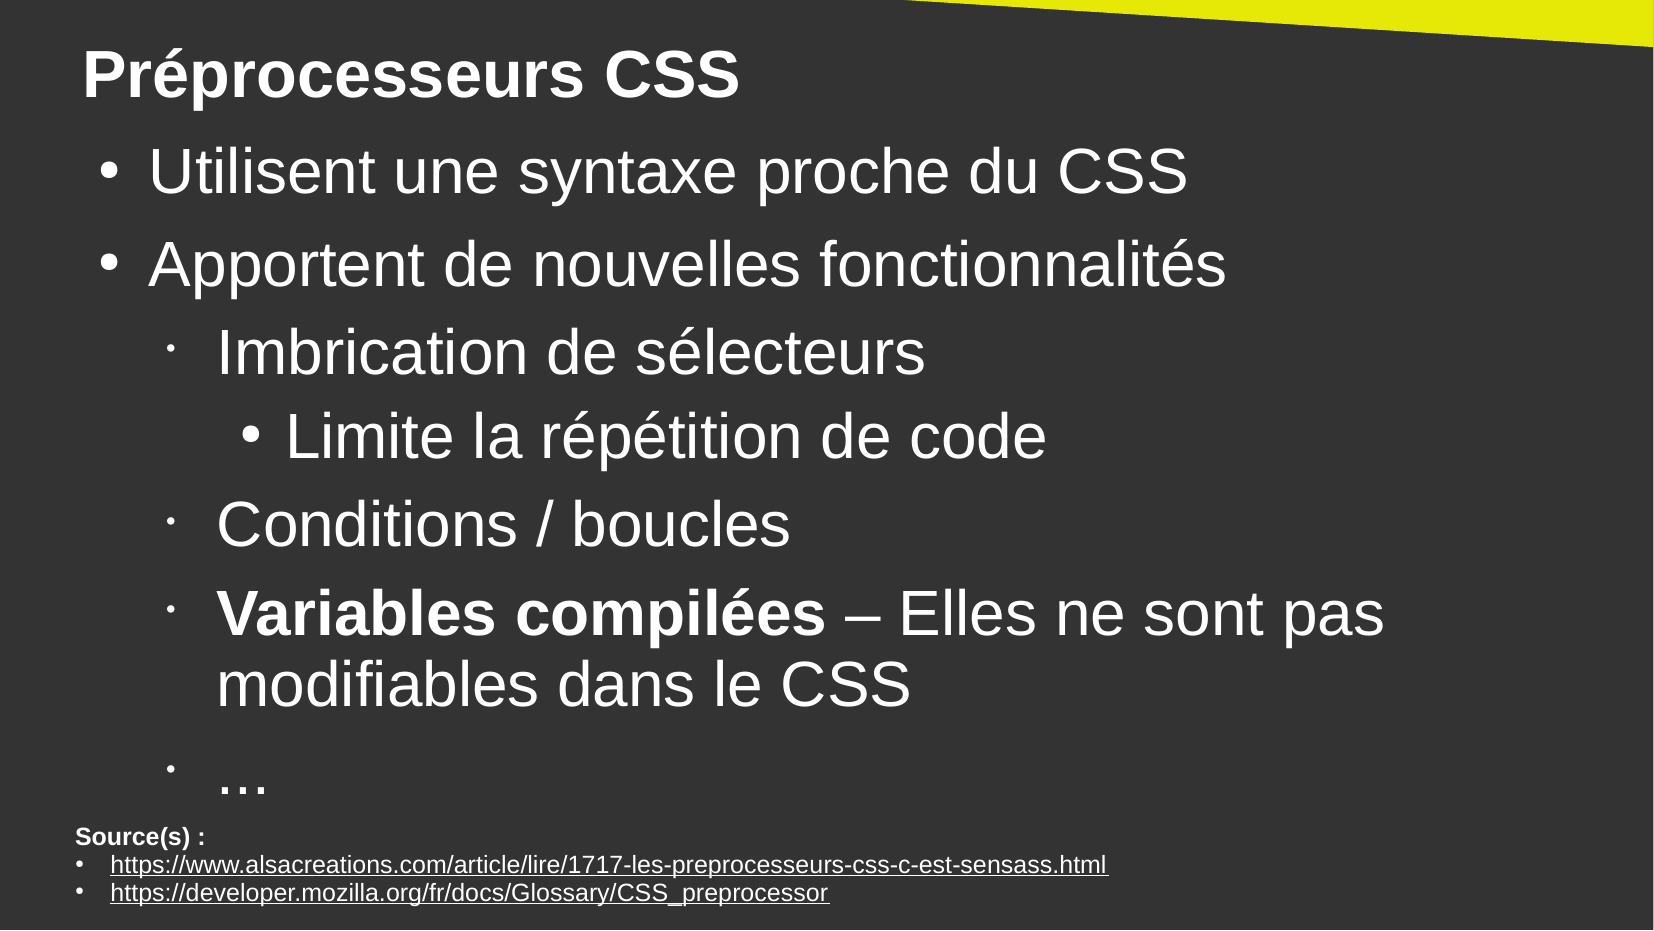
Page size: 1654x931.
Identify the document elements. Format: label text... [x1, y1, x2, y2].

list Utilisent une syntaxe proche du CSS Apportent de nouvelles fonctionnalités Imbrication de sélecteurs Limite la répétition de code Conditions / boucles Variables compilées – Elles ne sont pas modifiables dans le CSS ... [80, 135, 1620, 816]
title Préprocesseurs CSS [82, 37, 1571, 114]
text_box [904, 0, 1654, 48]
text_box Source(s) : https://www.alsacreations.com/article/lire/1717-les-preprocesseurs-css-c-est-sensass.html https://developer.mozilla.org/fr/docs/Glossary/CSS_preprocessor [60, 815, 1546, 929]
